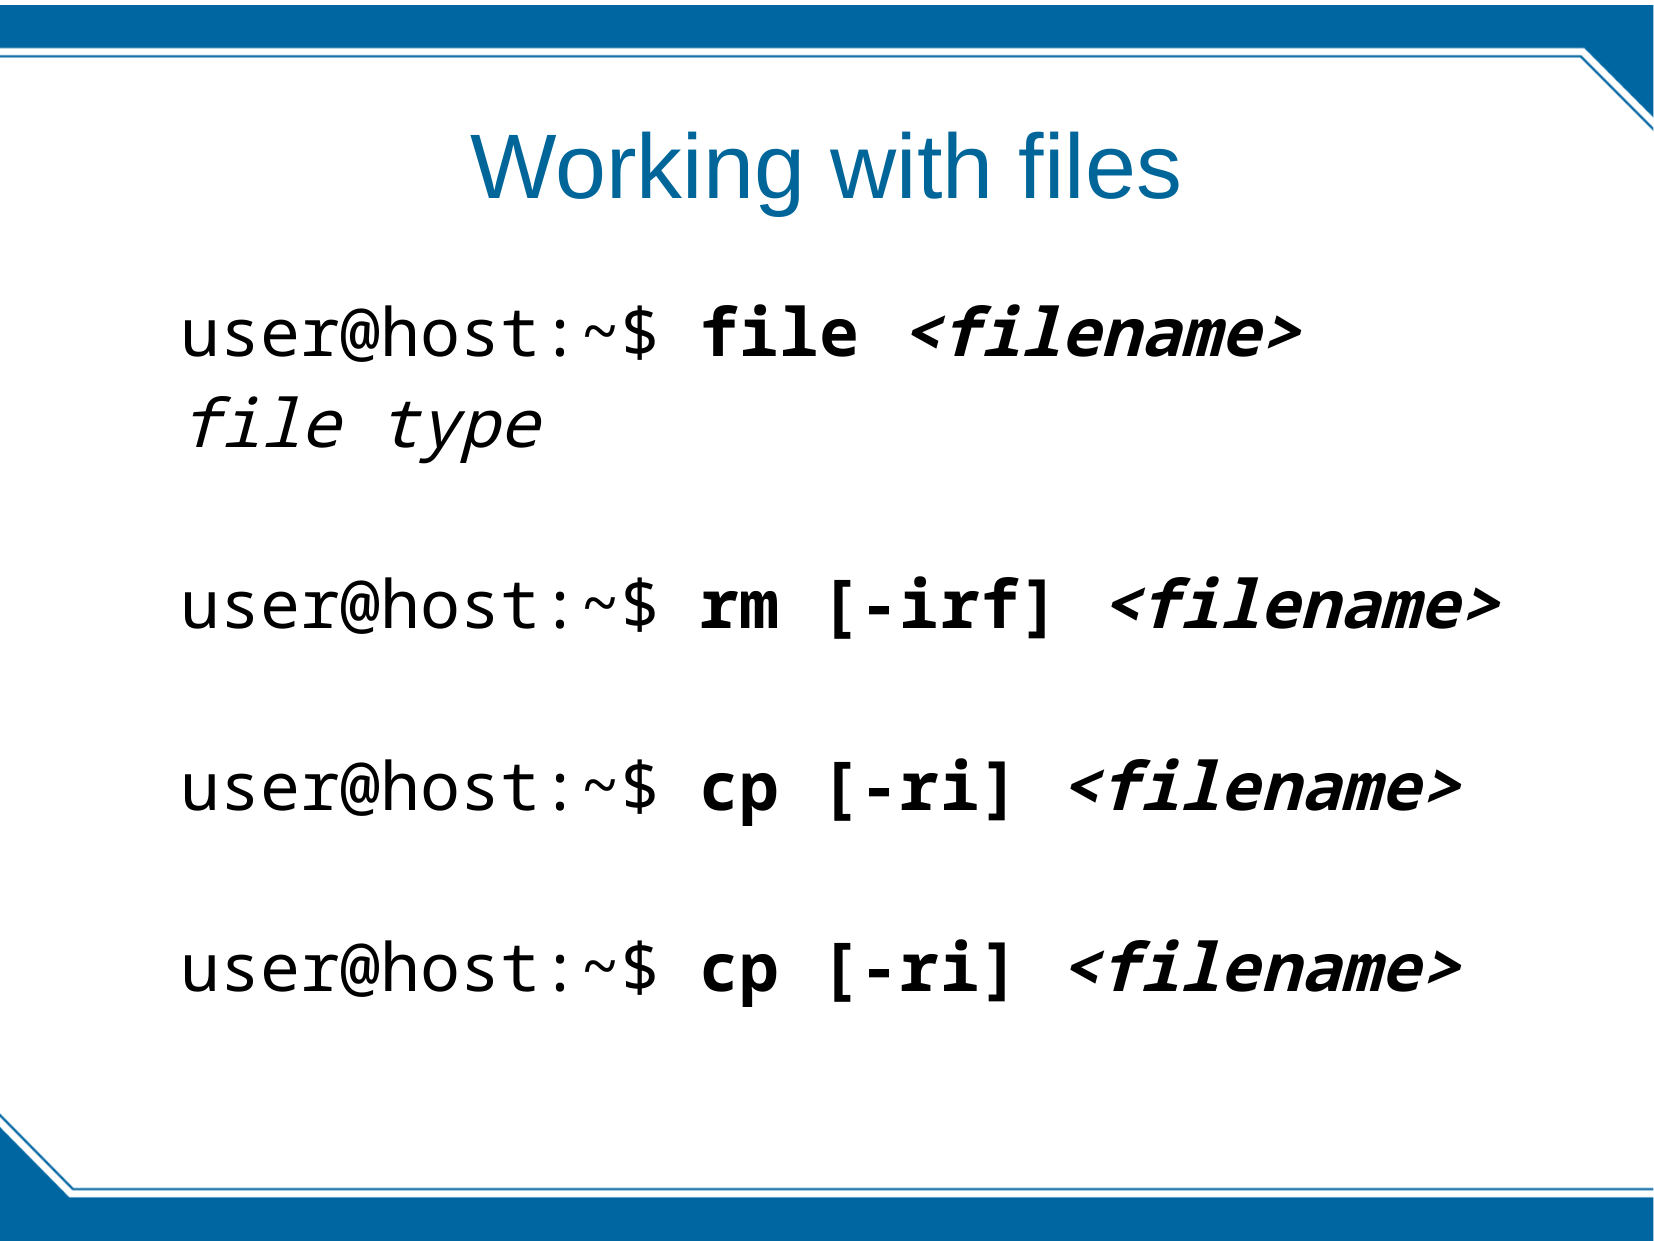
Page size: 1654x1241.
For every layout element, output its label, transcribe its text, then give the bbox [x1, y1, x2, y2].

picture [0, 5, 1654, 132]
title Working with files [82, 62, 1571, 271]
subtitle user@host:~$ file <filename> file type user@host:~$ rm [-irf] <filename> user@host:~$ cp [-ri] <filename> user@host:~$ cp [-ri] <filename> [180, 285, 1546, 1156]
picture [0, 1113, 1654, 1241]
